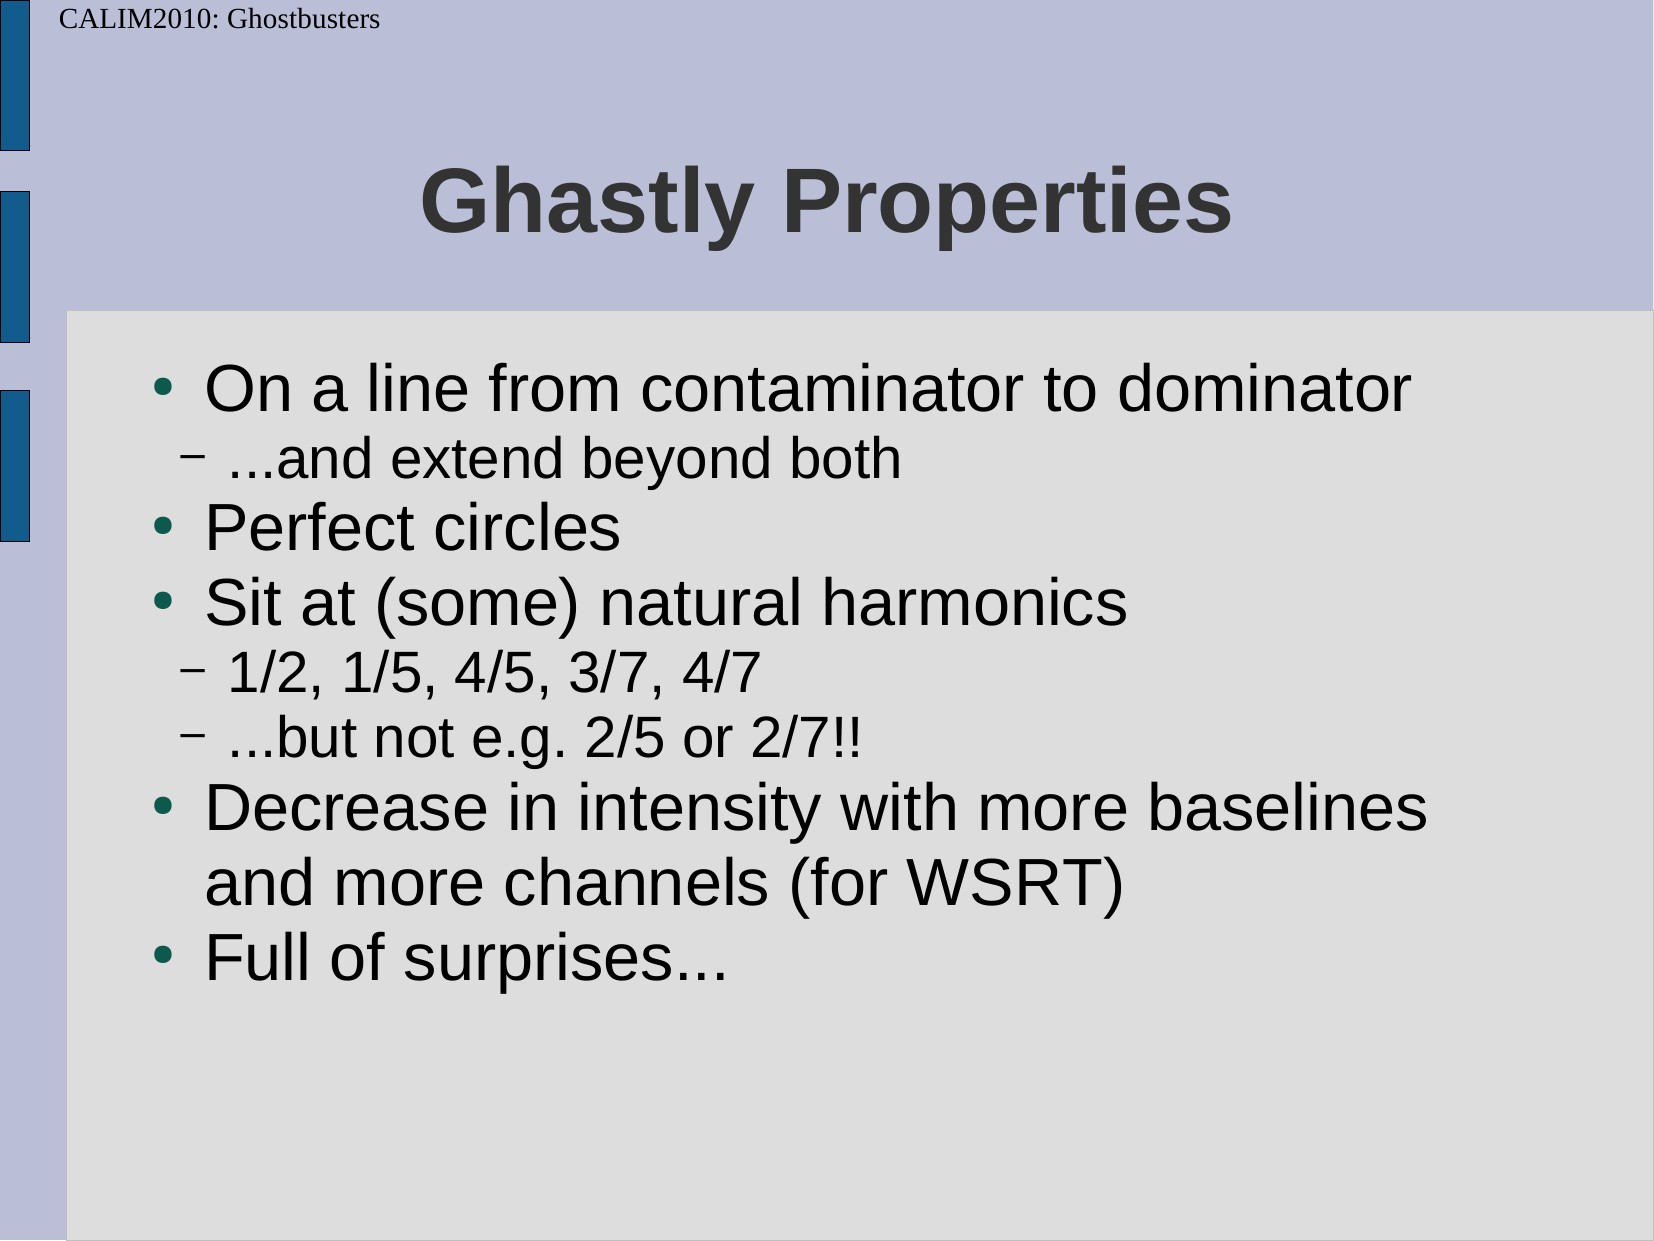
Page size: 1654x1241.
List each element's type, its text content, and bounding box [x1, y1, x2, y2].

title Ghastly Properties [121, 104, 1534, 297]
list On a line from contaminator to dominator ...and extend beyond both Perfect circles Sit at (some) natural harmonics 1/2, 1/5, 4/5, 3/7, 4/7 ...but not e.g. 2/5 or 2/7!! Decrease in intensity with more baselines and more channels (for WSRT) Full of surprises... [133, 350, 1546, 1155]
